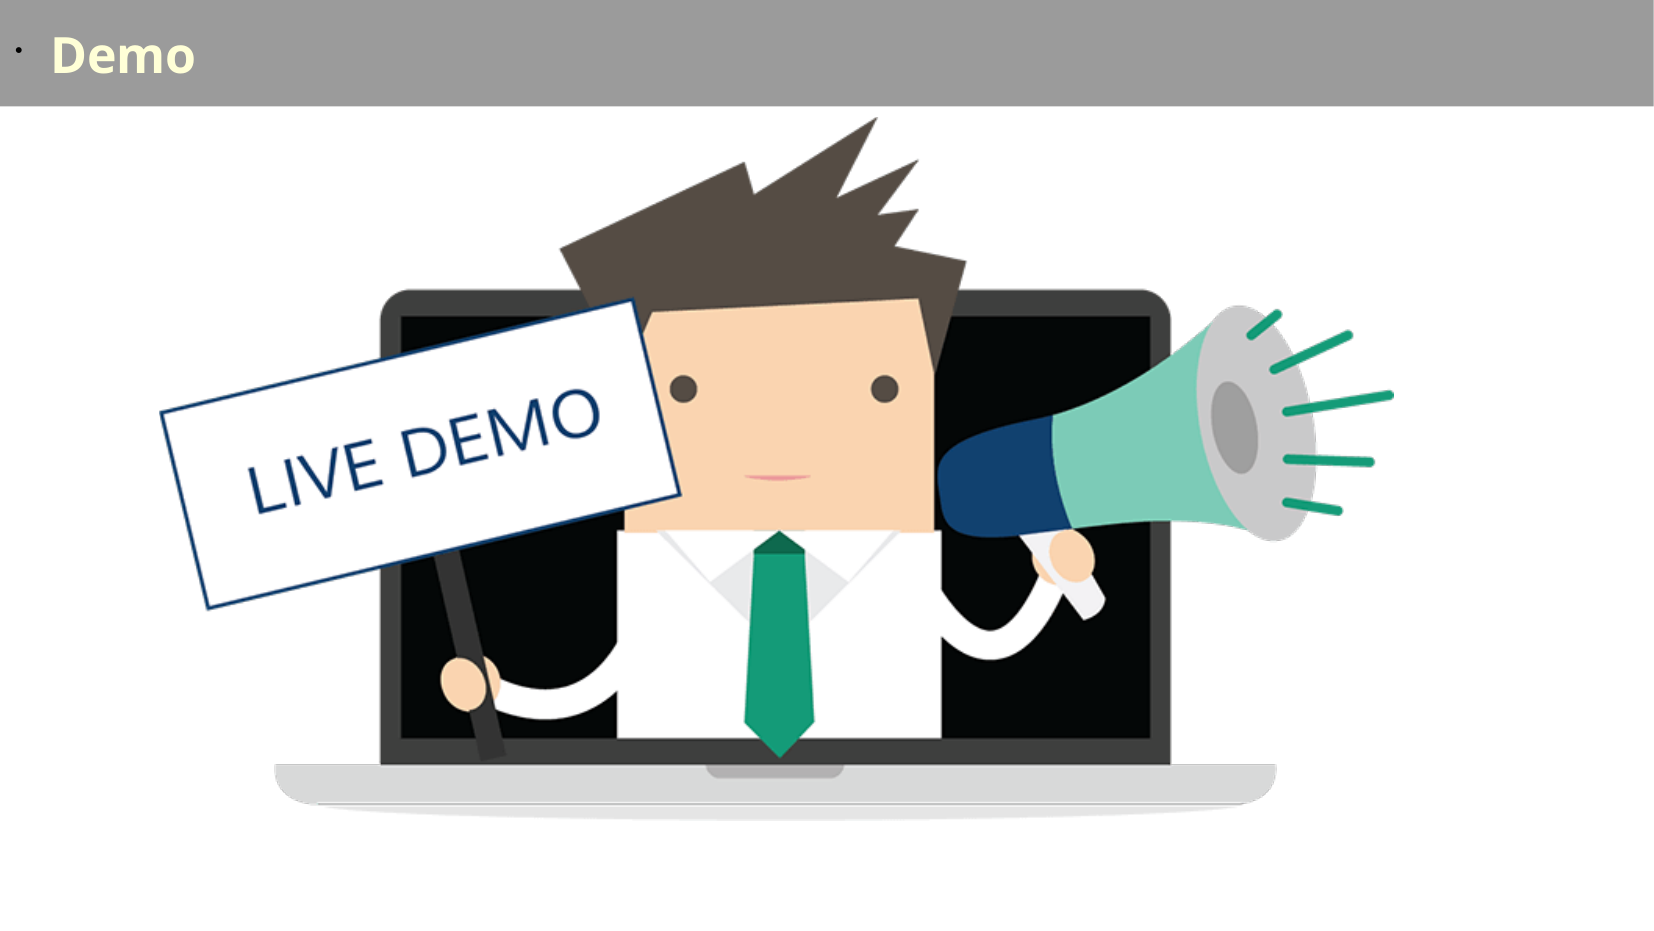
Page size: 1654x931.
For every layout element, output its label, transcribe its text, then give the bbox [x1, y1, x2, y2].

picture [159, 117, 1394, 821]
title Demo [0, 0, 1654, 107]
